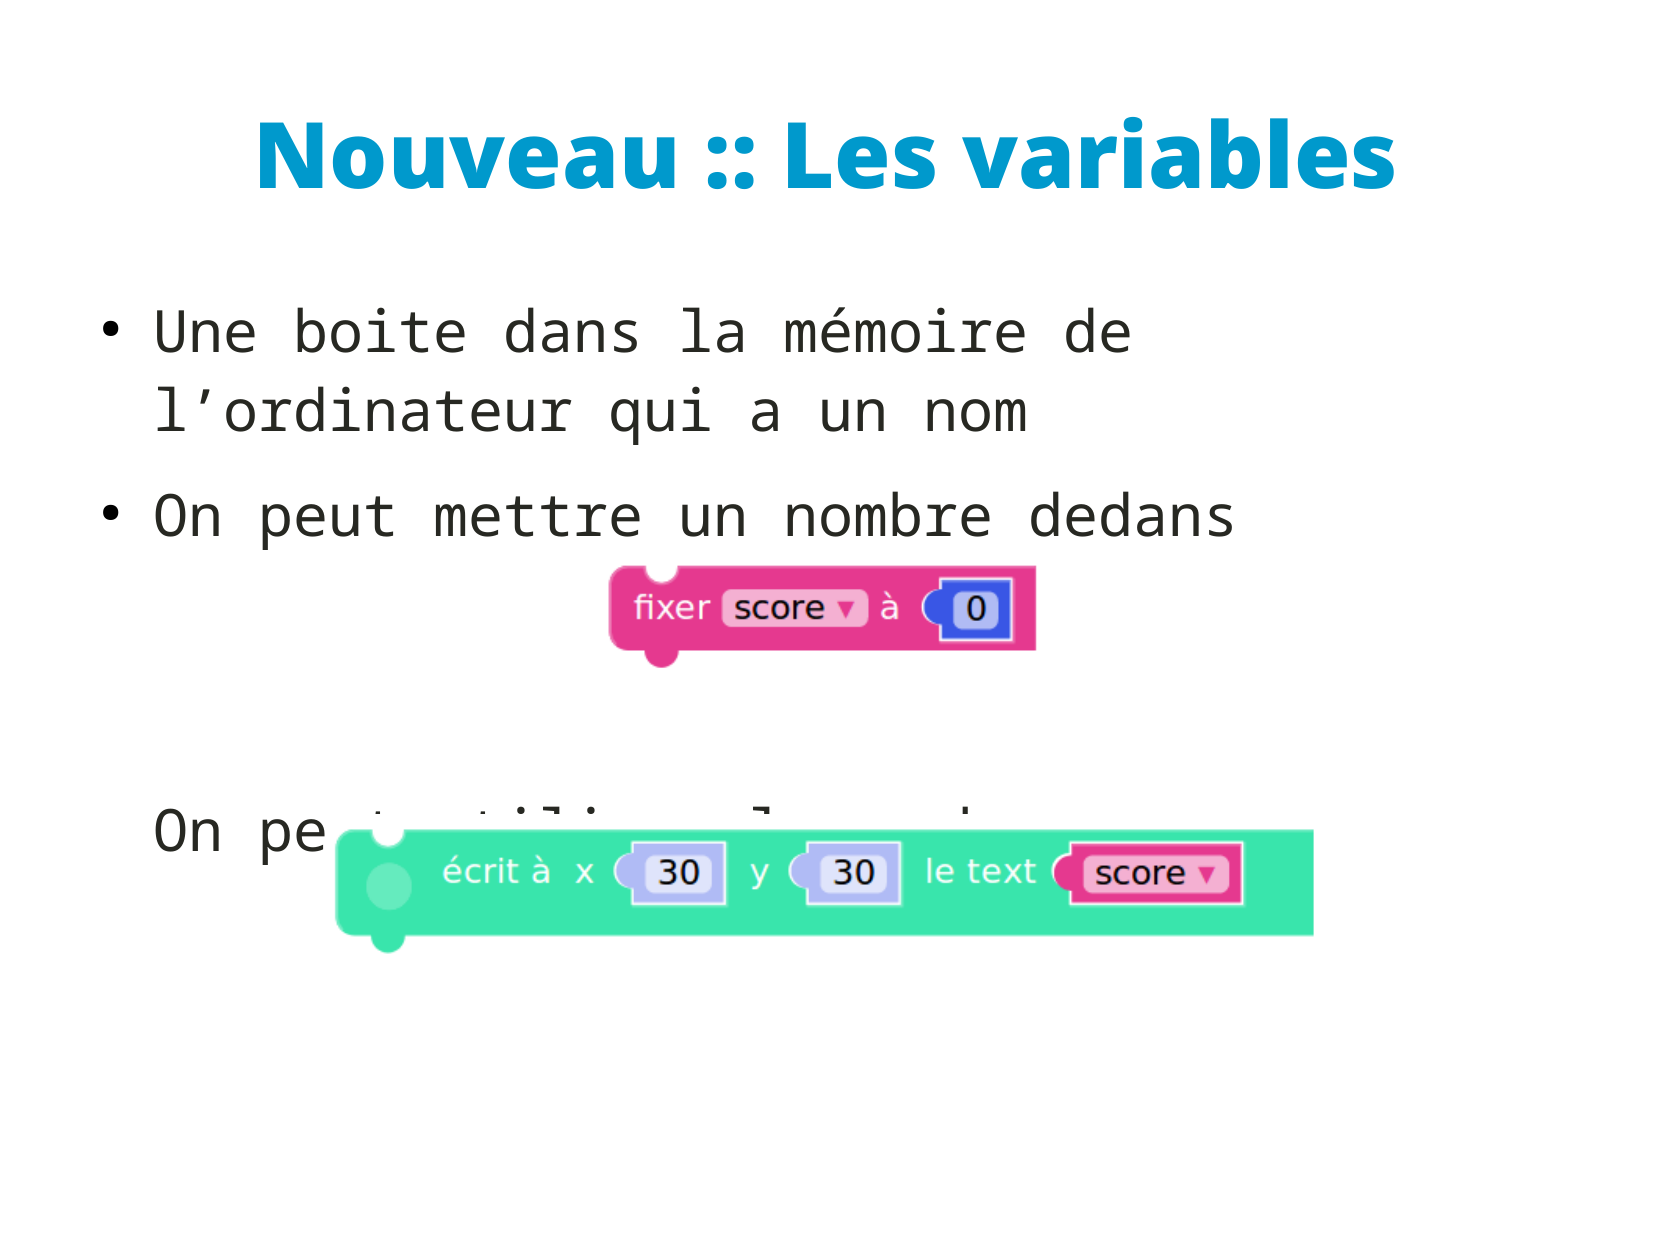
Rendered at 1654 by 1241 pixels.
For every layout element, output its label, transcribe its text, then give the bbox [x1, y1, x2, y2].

picture [601, 555, 1052, 679]
title Nouveau :: Les variables [82, 49, 1571, 257]
picture [326, 814, 1328, 976]
list Une boite dans la mémoire de l’ordinateur qui a un nom On peut mettre un nombre dedans On peut utiliser le nombre [82, 290, 1571, 1010]
